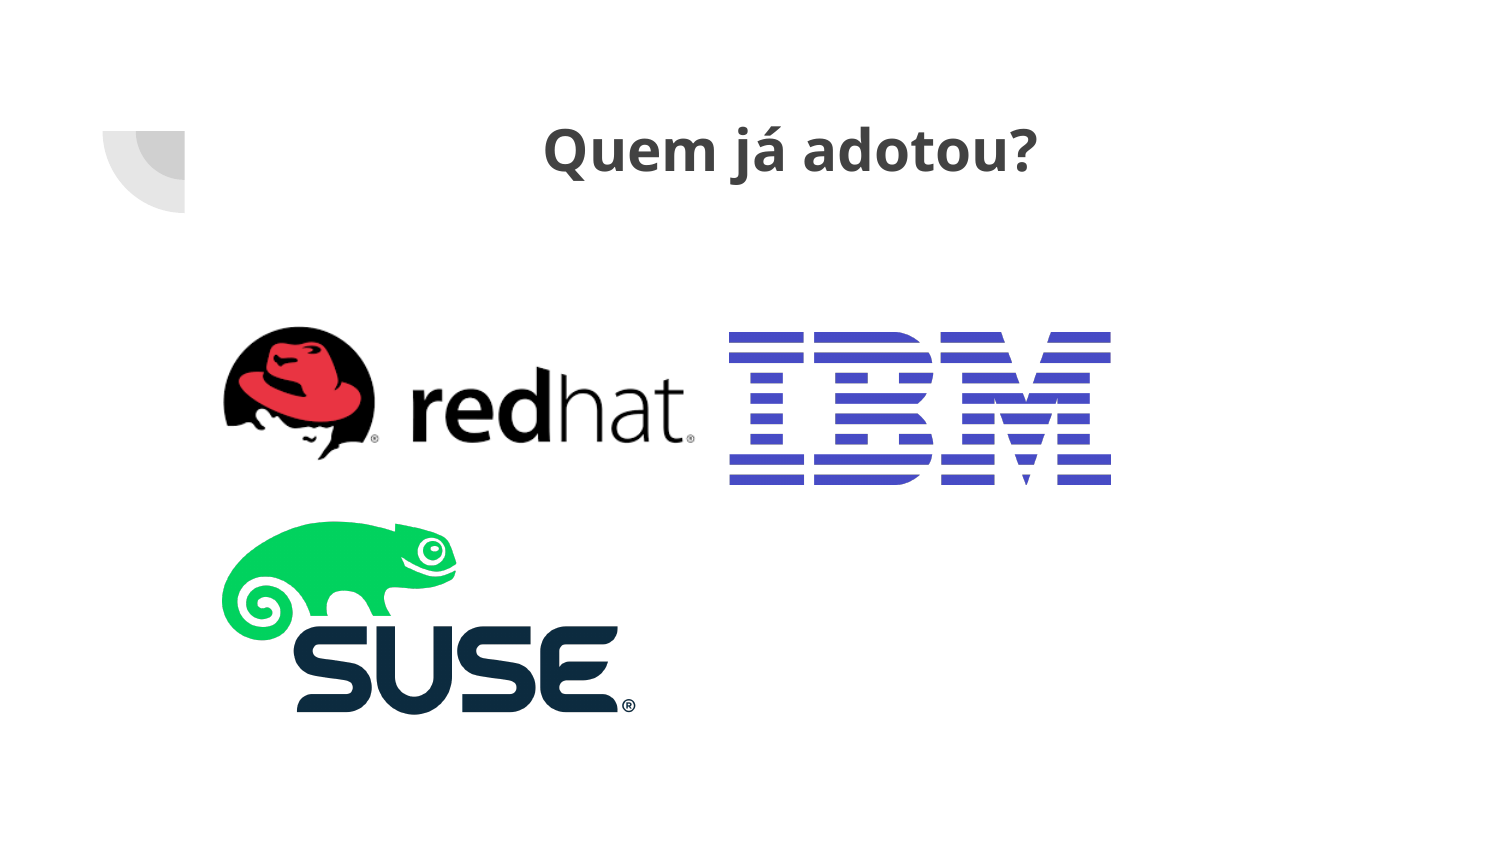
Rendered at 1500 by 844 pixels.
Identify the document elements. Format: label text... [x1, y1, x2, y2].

picture [213, 520, 644, 716]
title Quem já adotou? [213, 98, 1368, 263]
picture [222, 326, 698, 479]
picture [729, 332, 1111, 485]
